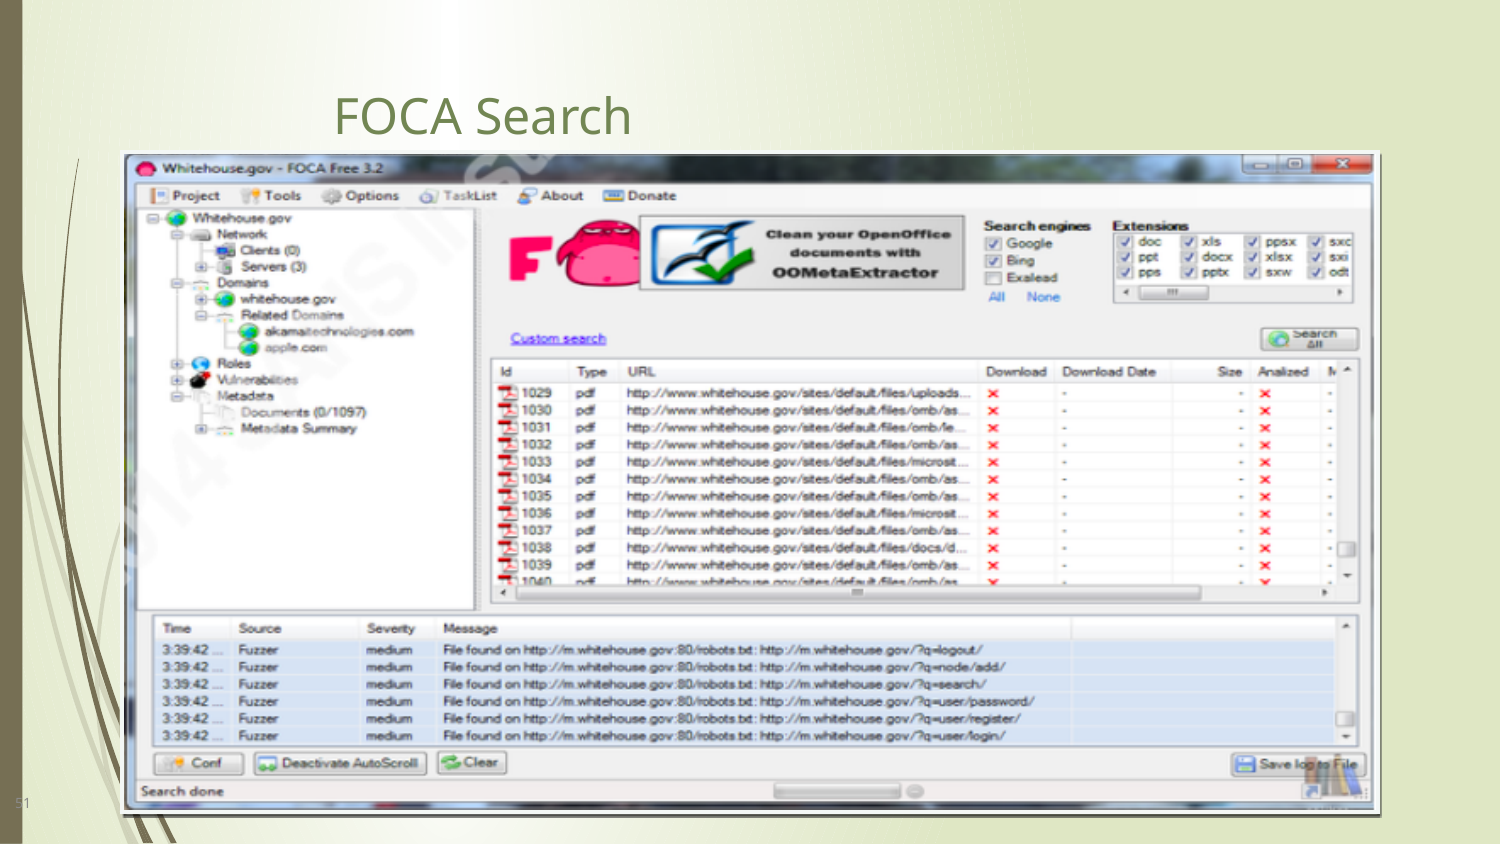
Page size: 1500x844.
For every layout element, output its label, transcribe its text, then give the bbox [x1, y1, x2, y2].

picture [124, 153, 1376, 810]
footer <number> [0, 782, 475, 828]
title FOCA Search [319, 76, 1416, 235]
